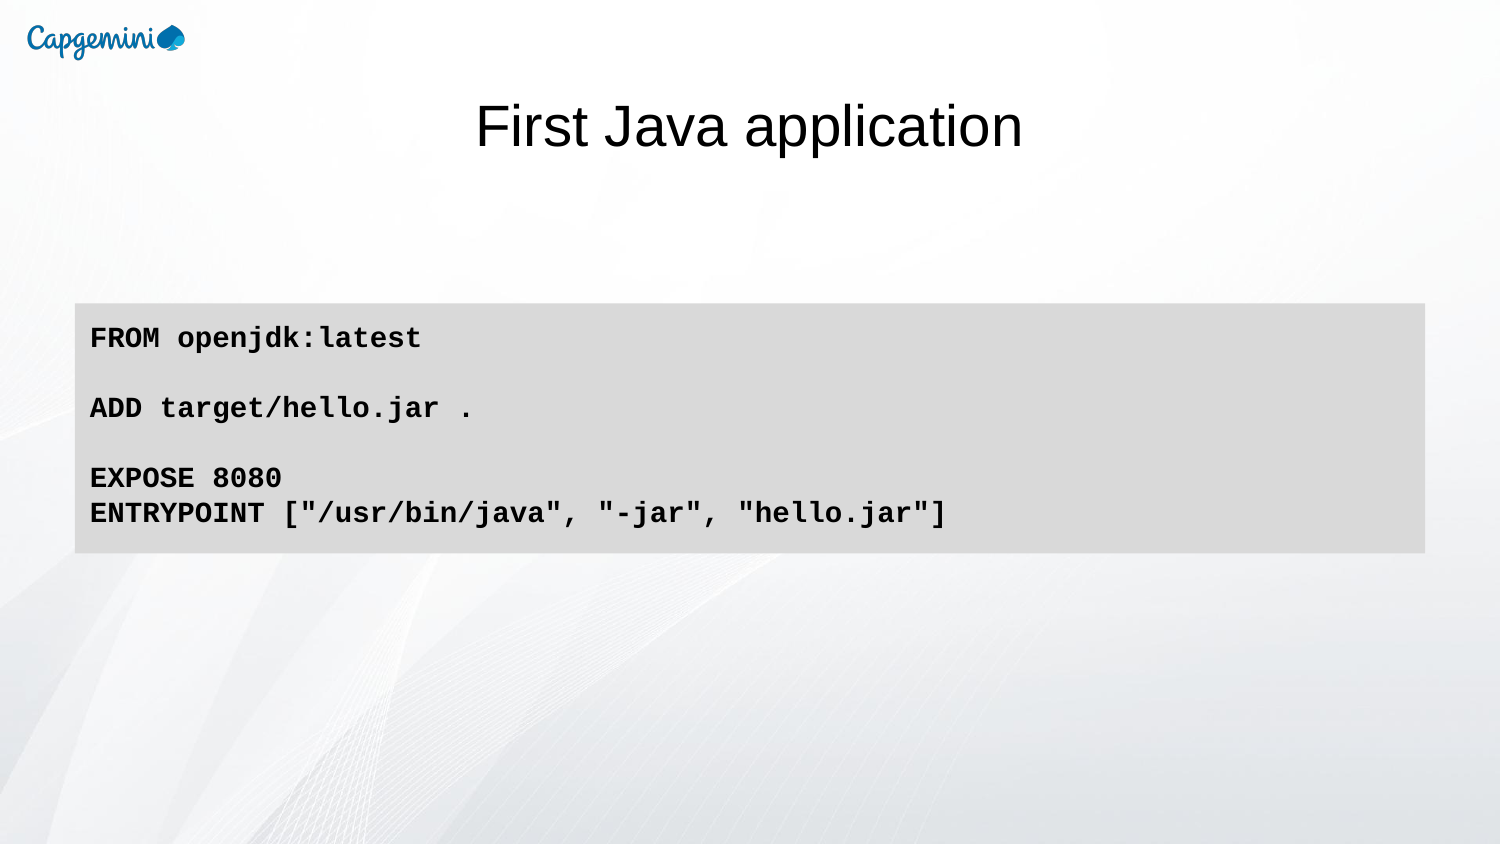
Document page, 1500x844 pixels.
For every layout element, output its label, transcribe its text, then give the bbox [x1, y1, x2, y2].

picture [0, 0, 1500, 844]
title First Java application [51, 72, 1449, 167]
text_box FROM openjdk:latest ADD target/hello.jar . EXPOSE 8080 ENTRYPOINT ["/usr/bin/java", "-jar", "hello.jar"] [74, 303, 1426, 554]
